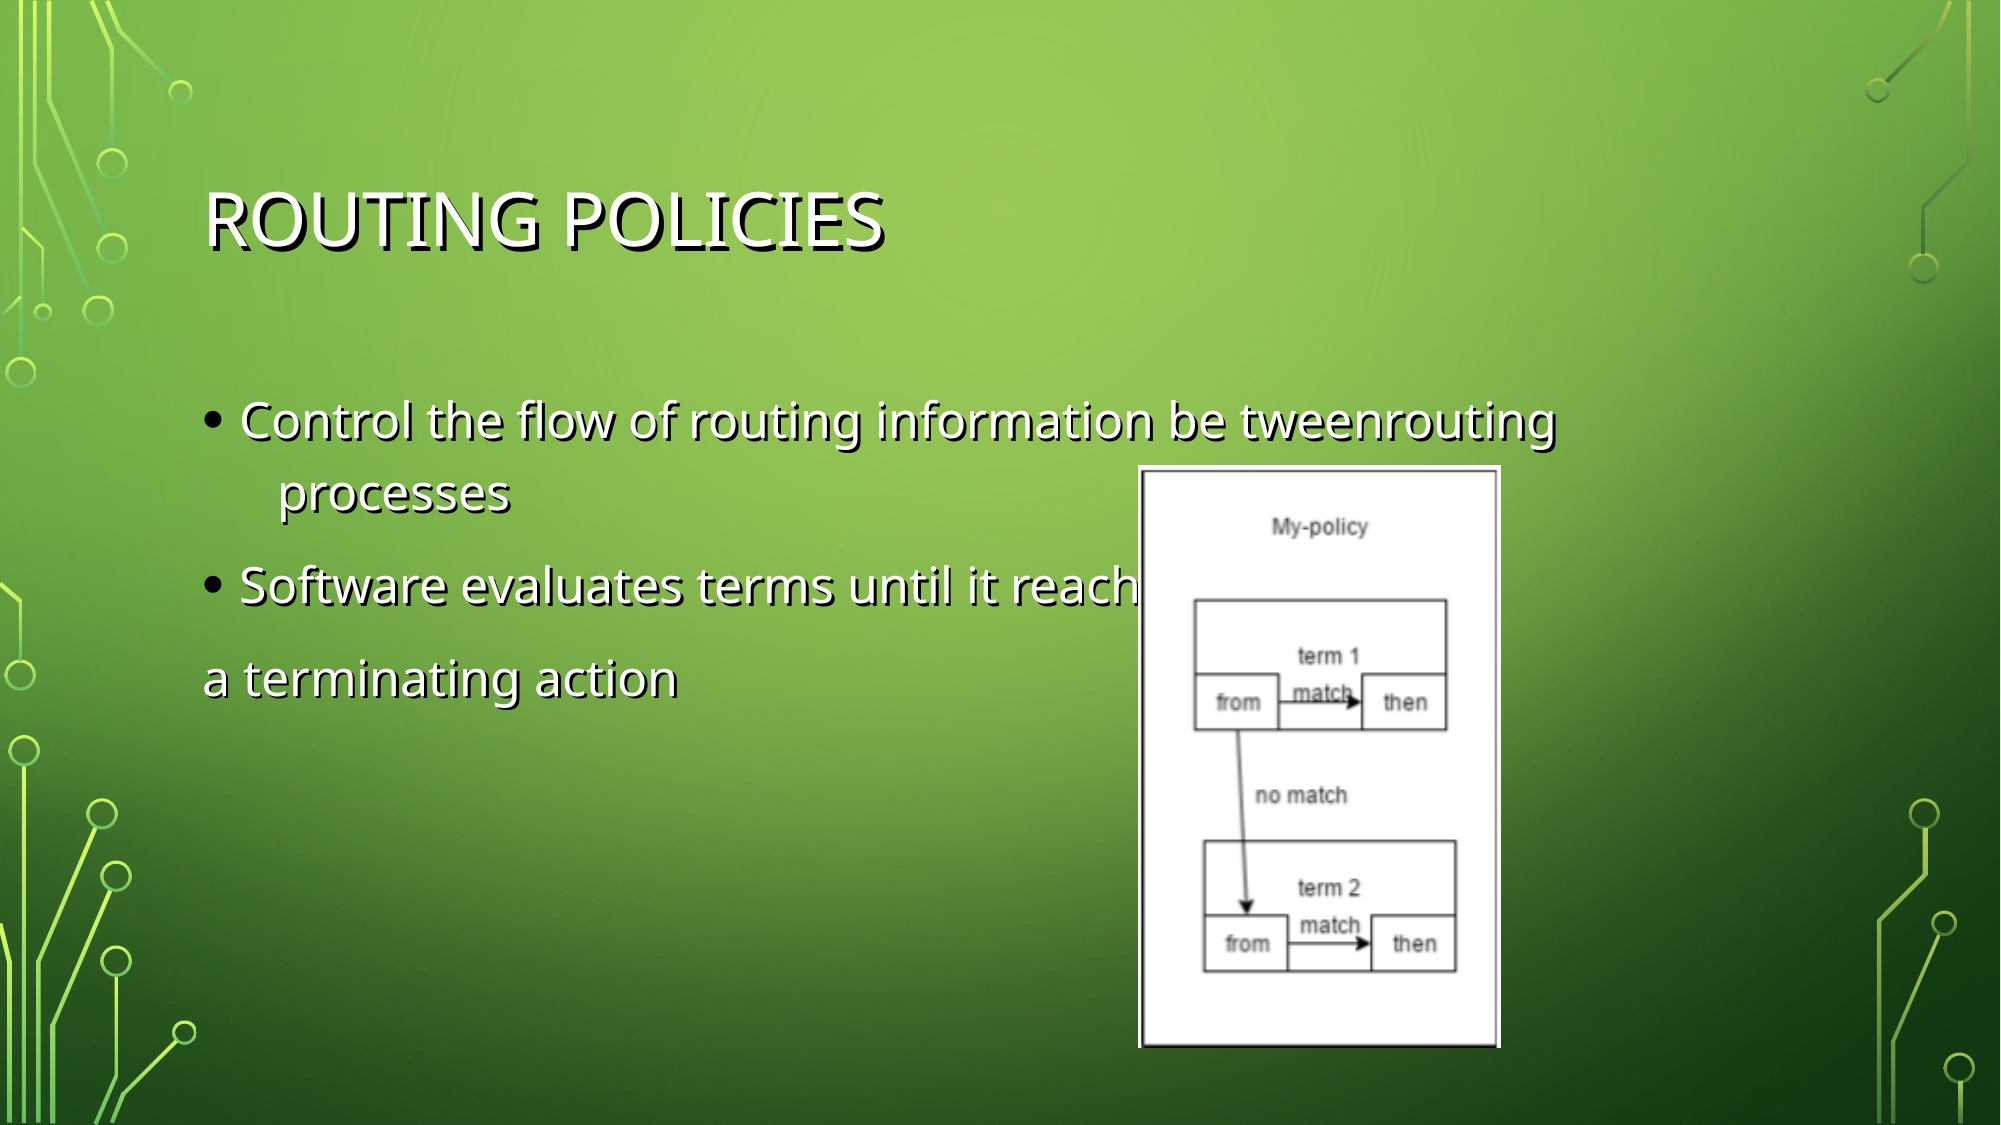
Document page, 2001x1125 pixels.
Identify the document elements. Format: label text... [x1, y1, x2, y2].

picture [1138, 465, 1501, 1048]
title Routing policies [187, 101, 1813, 344]
list Control the flow of routing information be tweenrouting processes Software evaluates terms until it reaches a terminating action [187, 369, 1813, 951]
